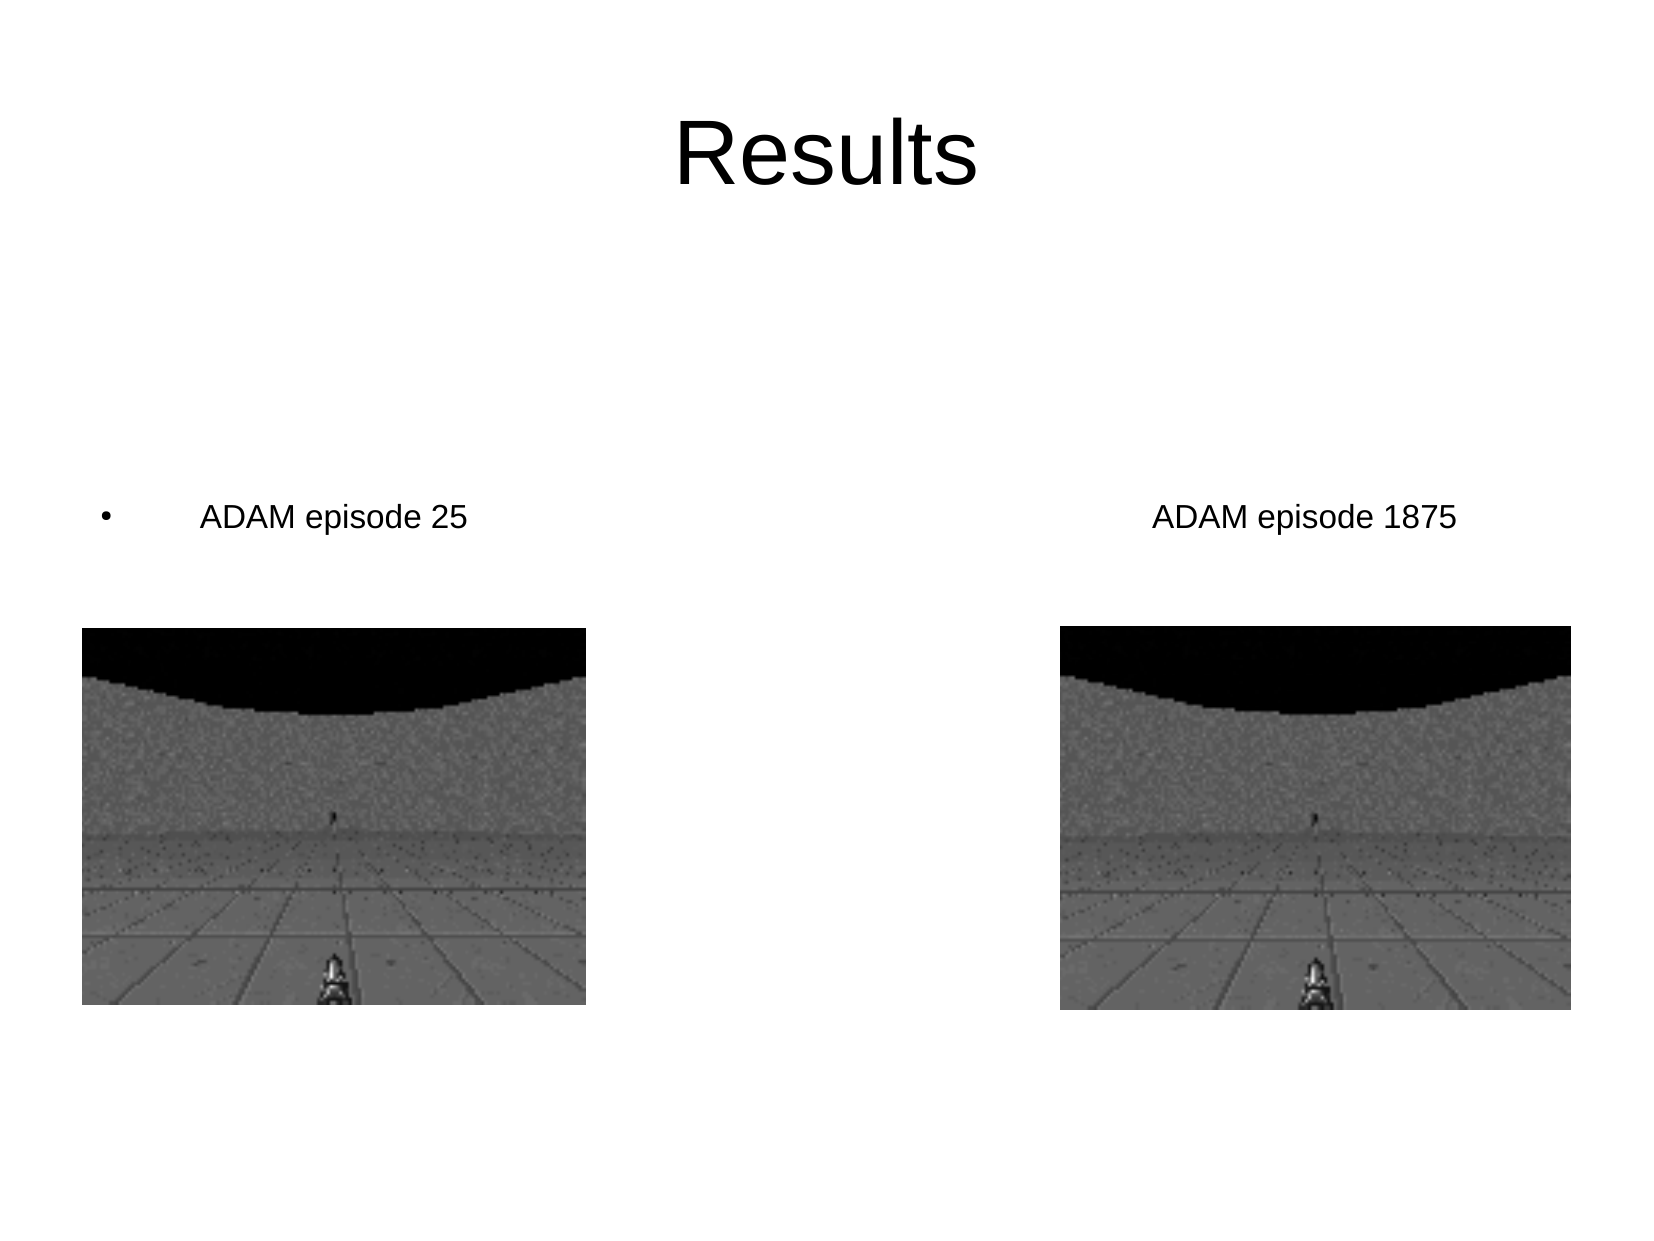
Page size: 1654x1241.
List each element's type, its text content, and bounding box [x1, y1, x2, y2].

picture [1060, 626, 1571, 1010]
list ADAM episode 25 ADAM episode 1875 [82, 290, 1571, 1010]
picture [82, 628, 586, 1006]
title Results [82, 49, 1571, 257]
